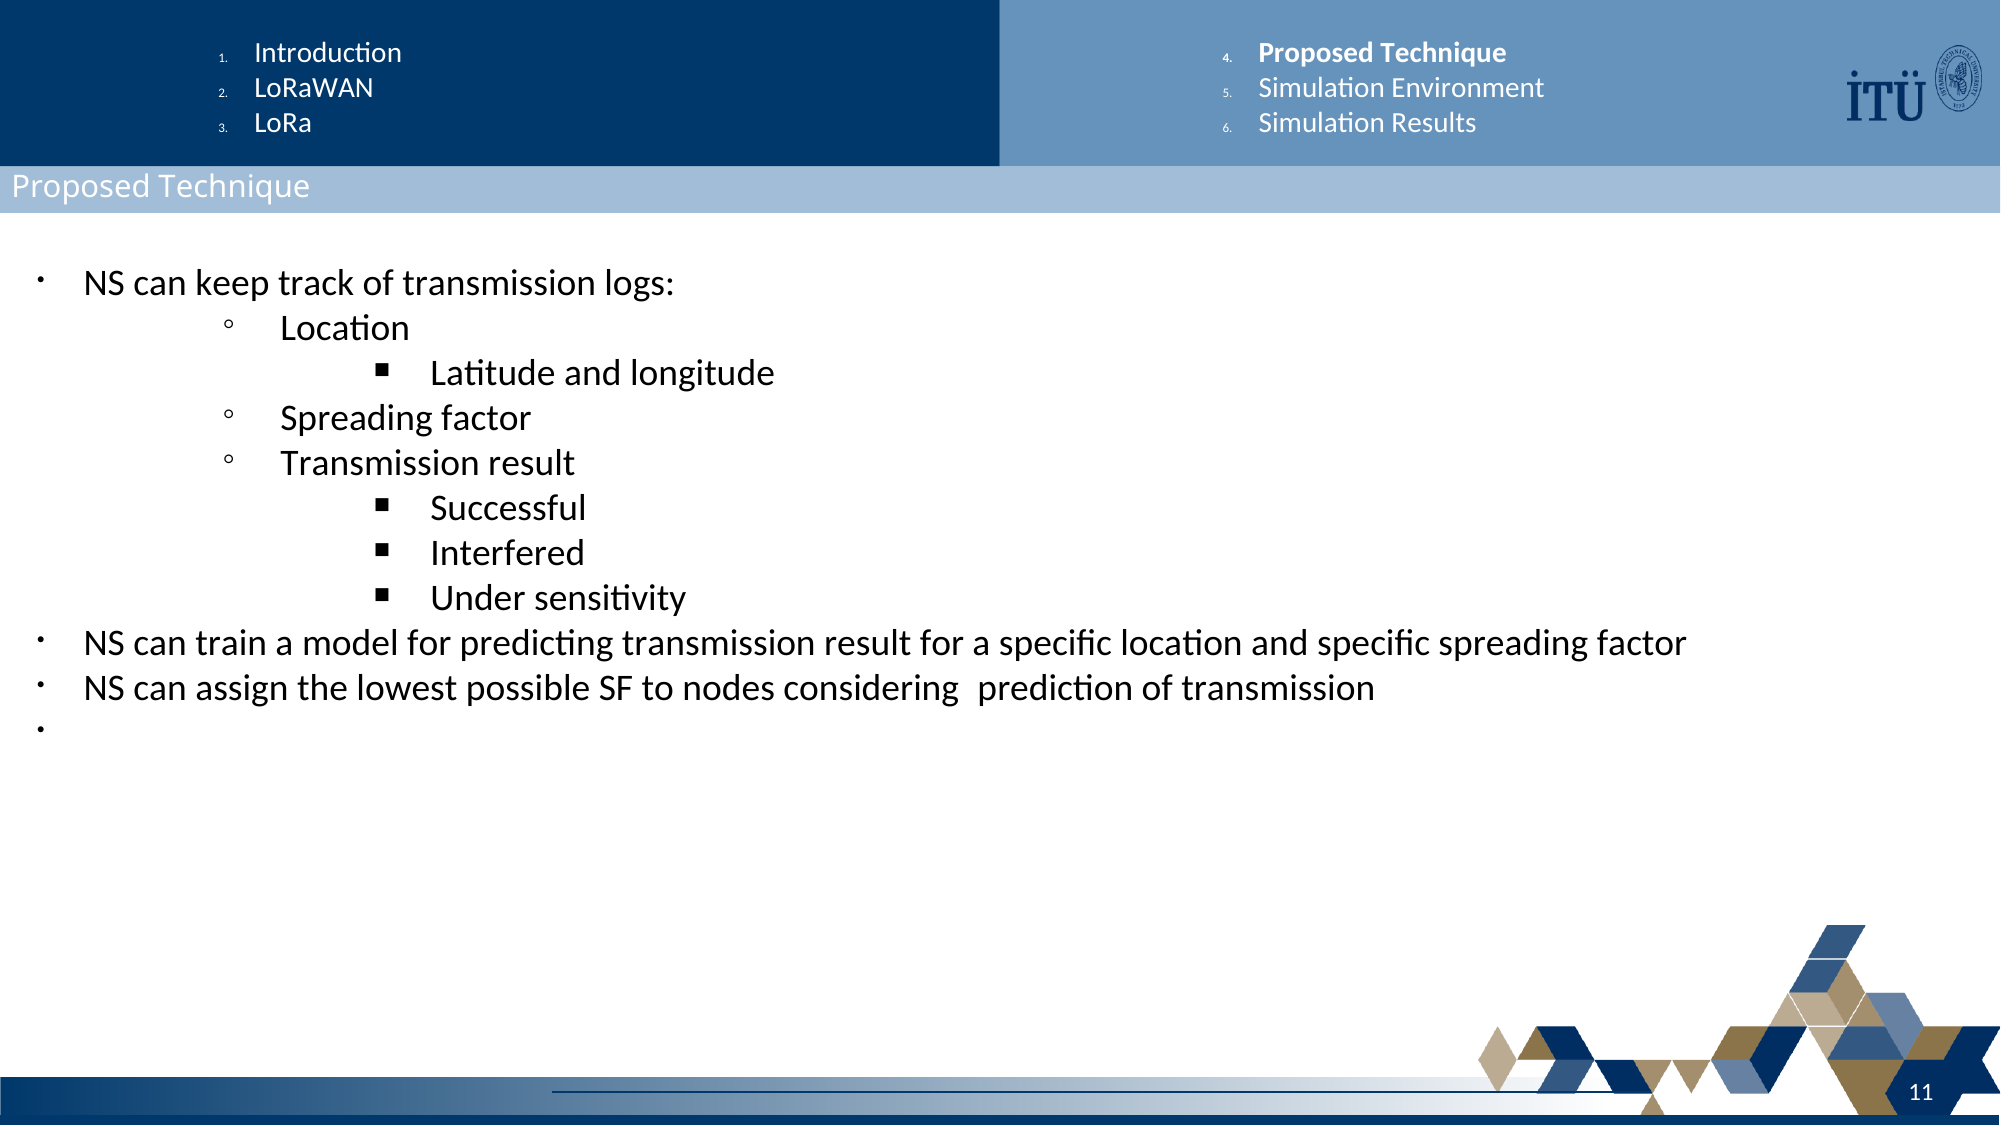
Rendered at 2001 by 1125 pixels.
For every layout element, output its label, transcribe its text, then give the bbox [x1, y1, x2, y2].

text_box Introduction LoRaWAN LoRa [11, 25, 901, 133]
slide_number 11 [1880, 1059, 1962, 1122]
text_box Proposed Technique Simulation Environment Simulation Results [1015, 25, 1842, 133]
text_box NS can keep track of transmission logs: Location Latitude and longitude Spreading factor Transmission result Successful Interfered Under sensitivity NS can train a model for predicting transmission result for a specific location and specific spreading factor NS can assign the lowest possible SF to nodes considering prediction of transmission [21, 250, 1908, 1023]
list Proposed Technique [11, 162, 1992, 212]
